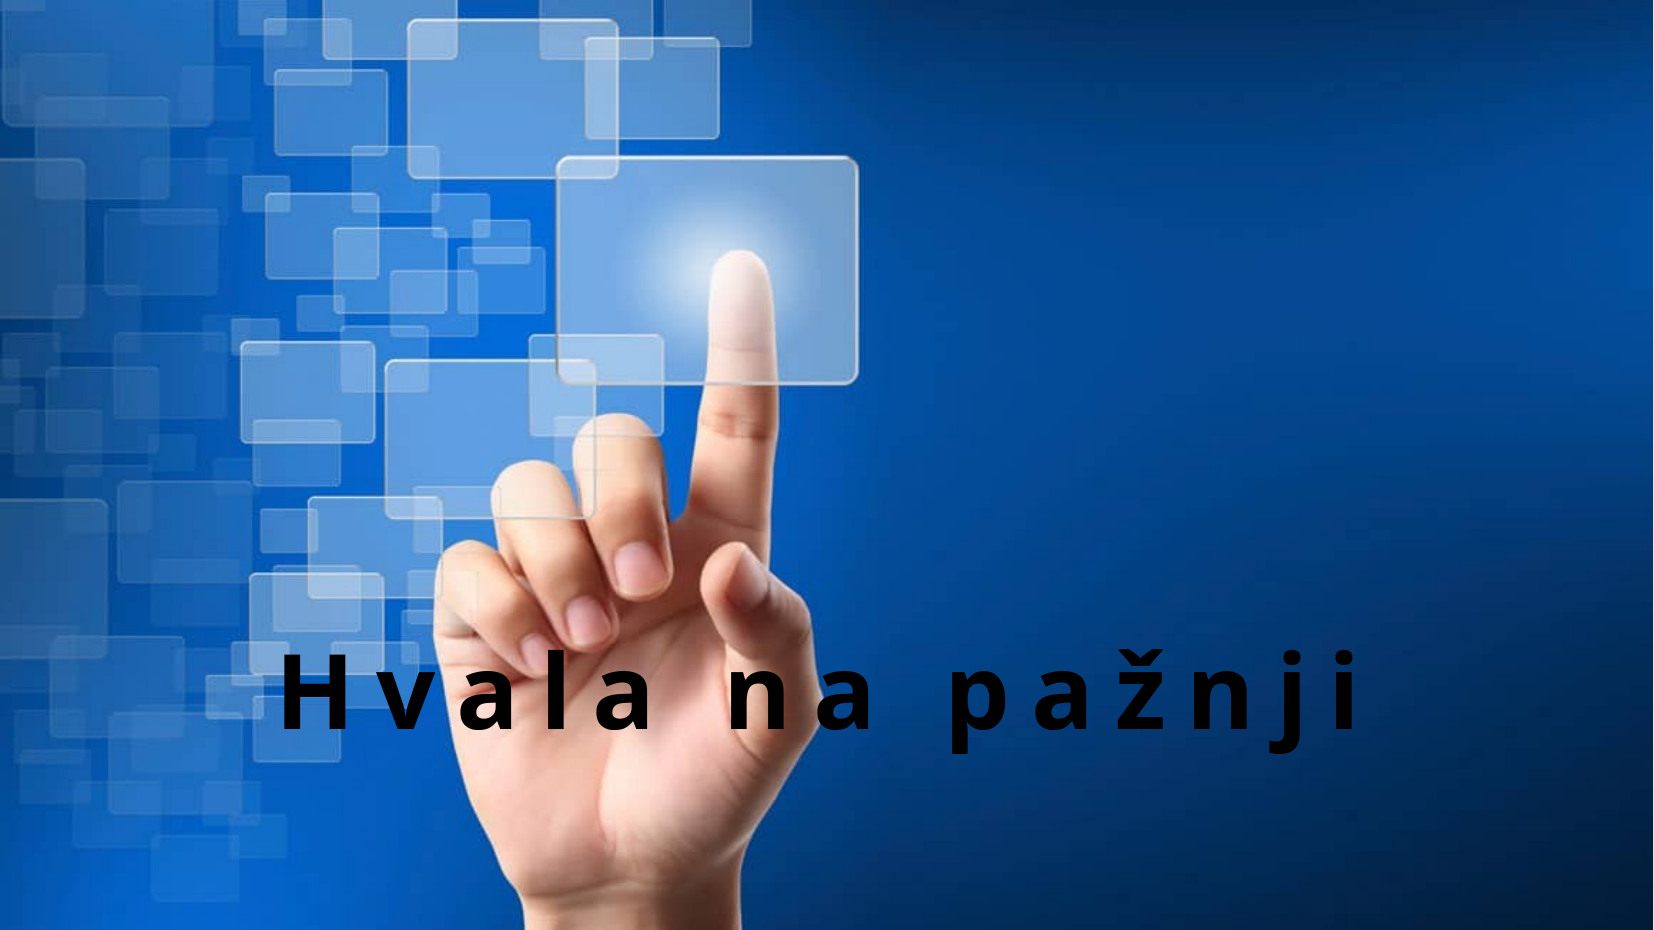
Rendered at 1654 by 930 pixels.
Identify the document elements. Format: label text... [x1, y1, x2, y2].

title Hvala na pažnji [75, 782, 1563, 826]
picture [0, 0, 1654, 930]
